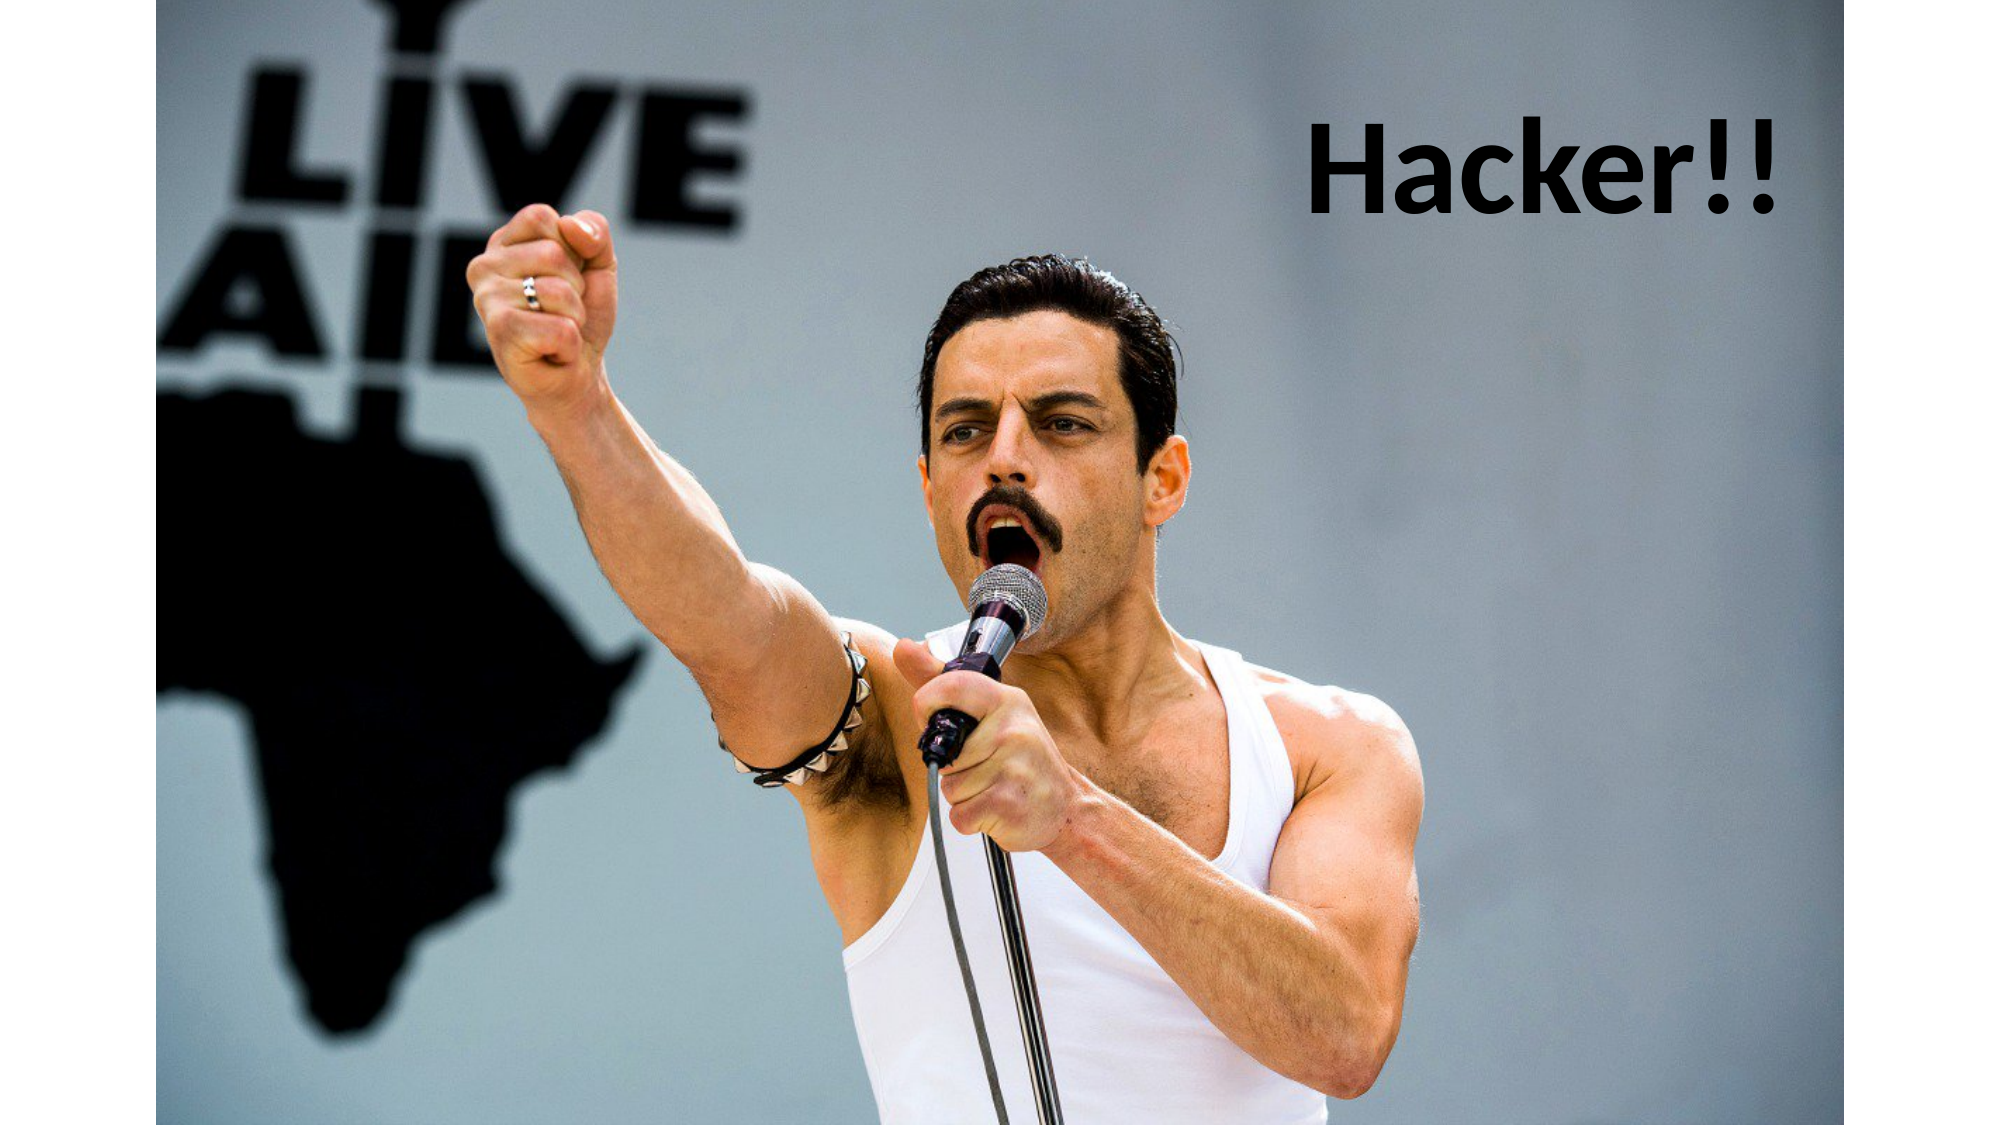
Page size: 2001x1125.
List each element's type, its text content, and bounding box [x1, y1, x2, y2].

text_box Hacker!! [1289, 68, 1802, 249]
picture [156, 0, 1844, 1125]
